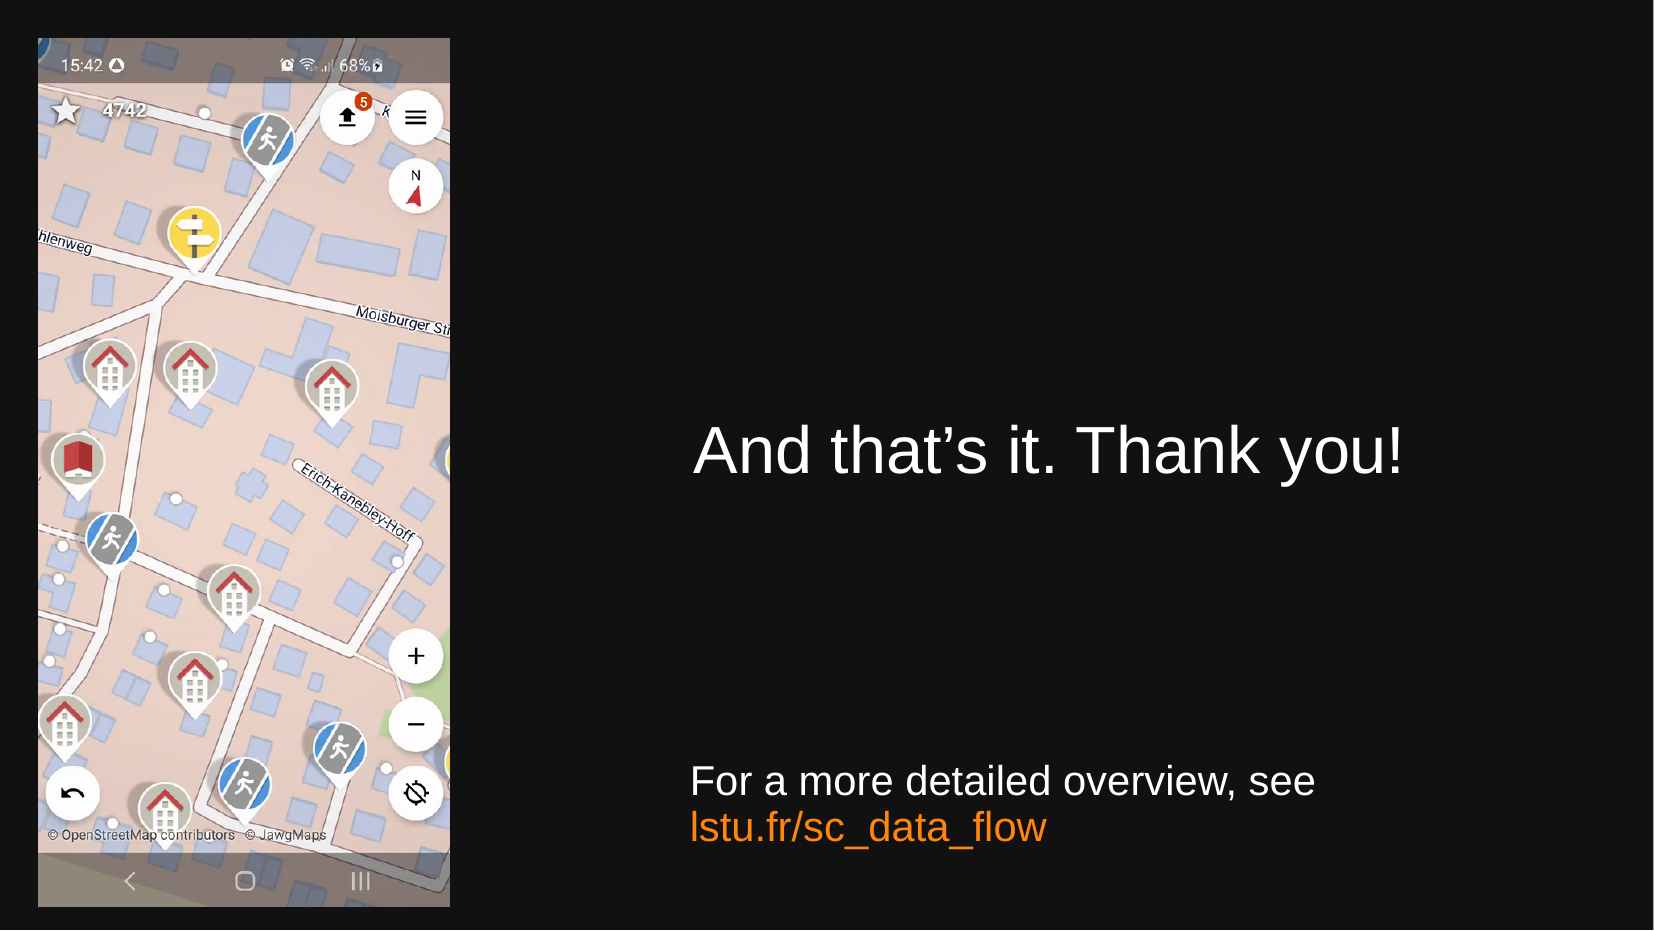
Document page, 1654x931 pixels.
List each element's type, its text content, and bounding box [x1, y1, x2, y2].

subtitle And that’s it. Thank you! [675, 300, 1426, 601]
text_box [37, 37, 451, 908]
text_box For a more detailed overview, see lstu.fr/sc_data_flow [675, 750, 1426, 858]
